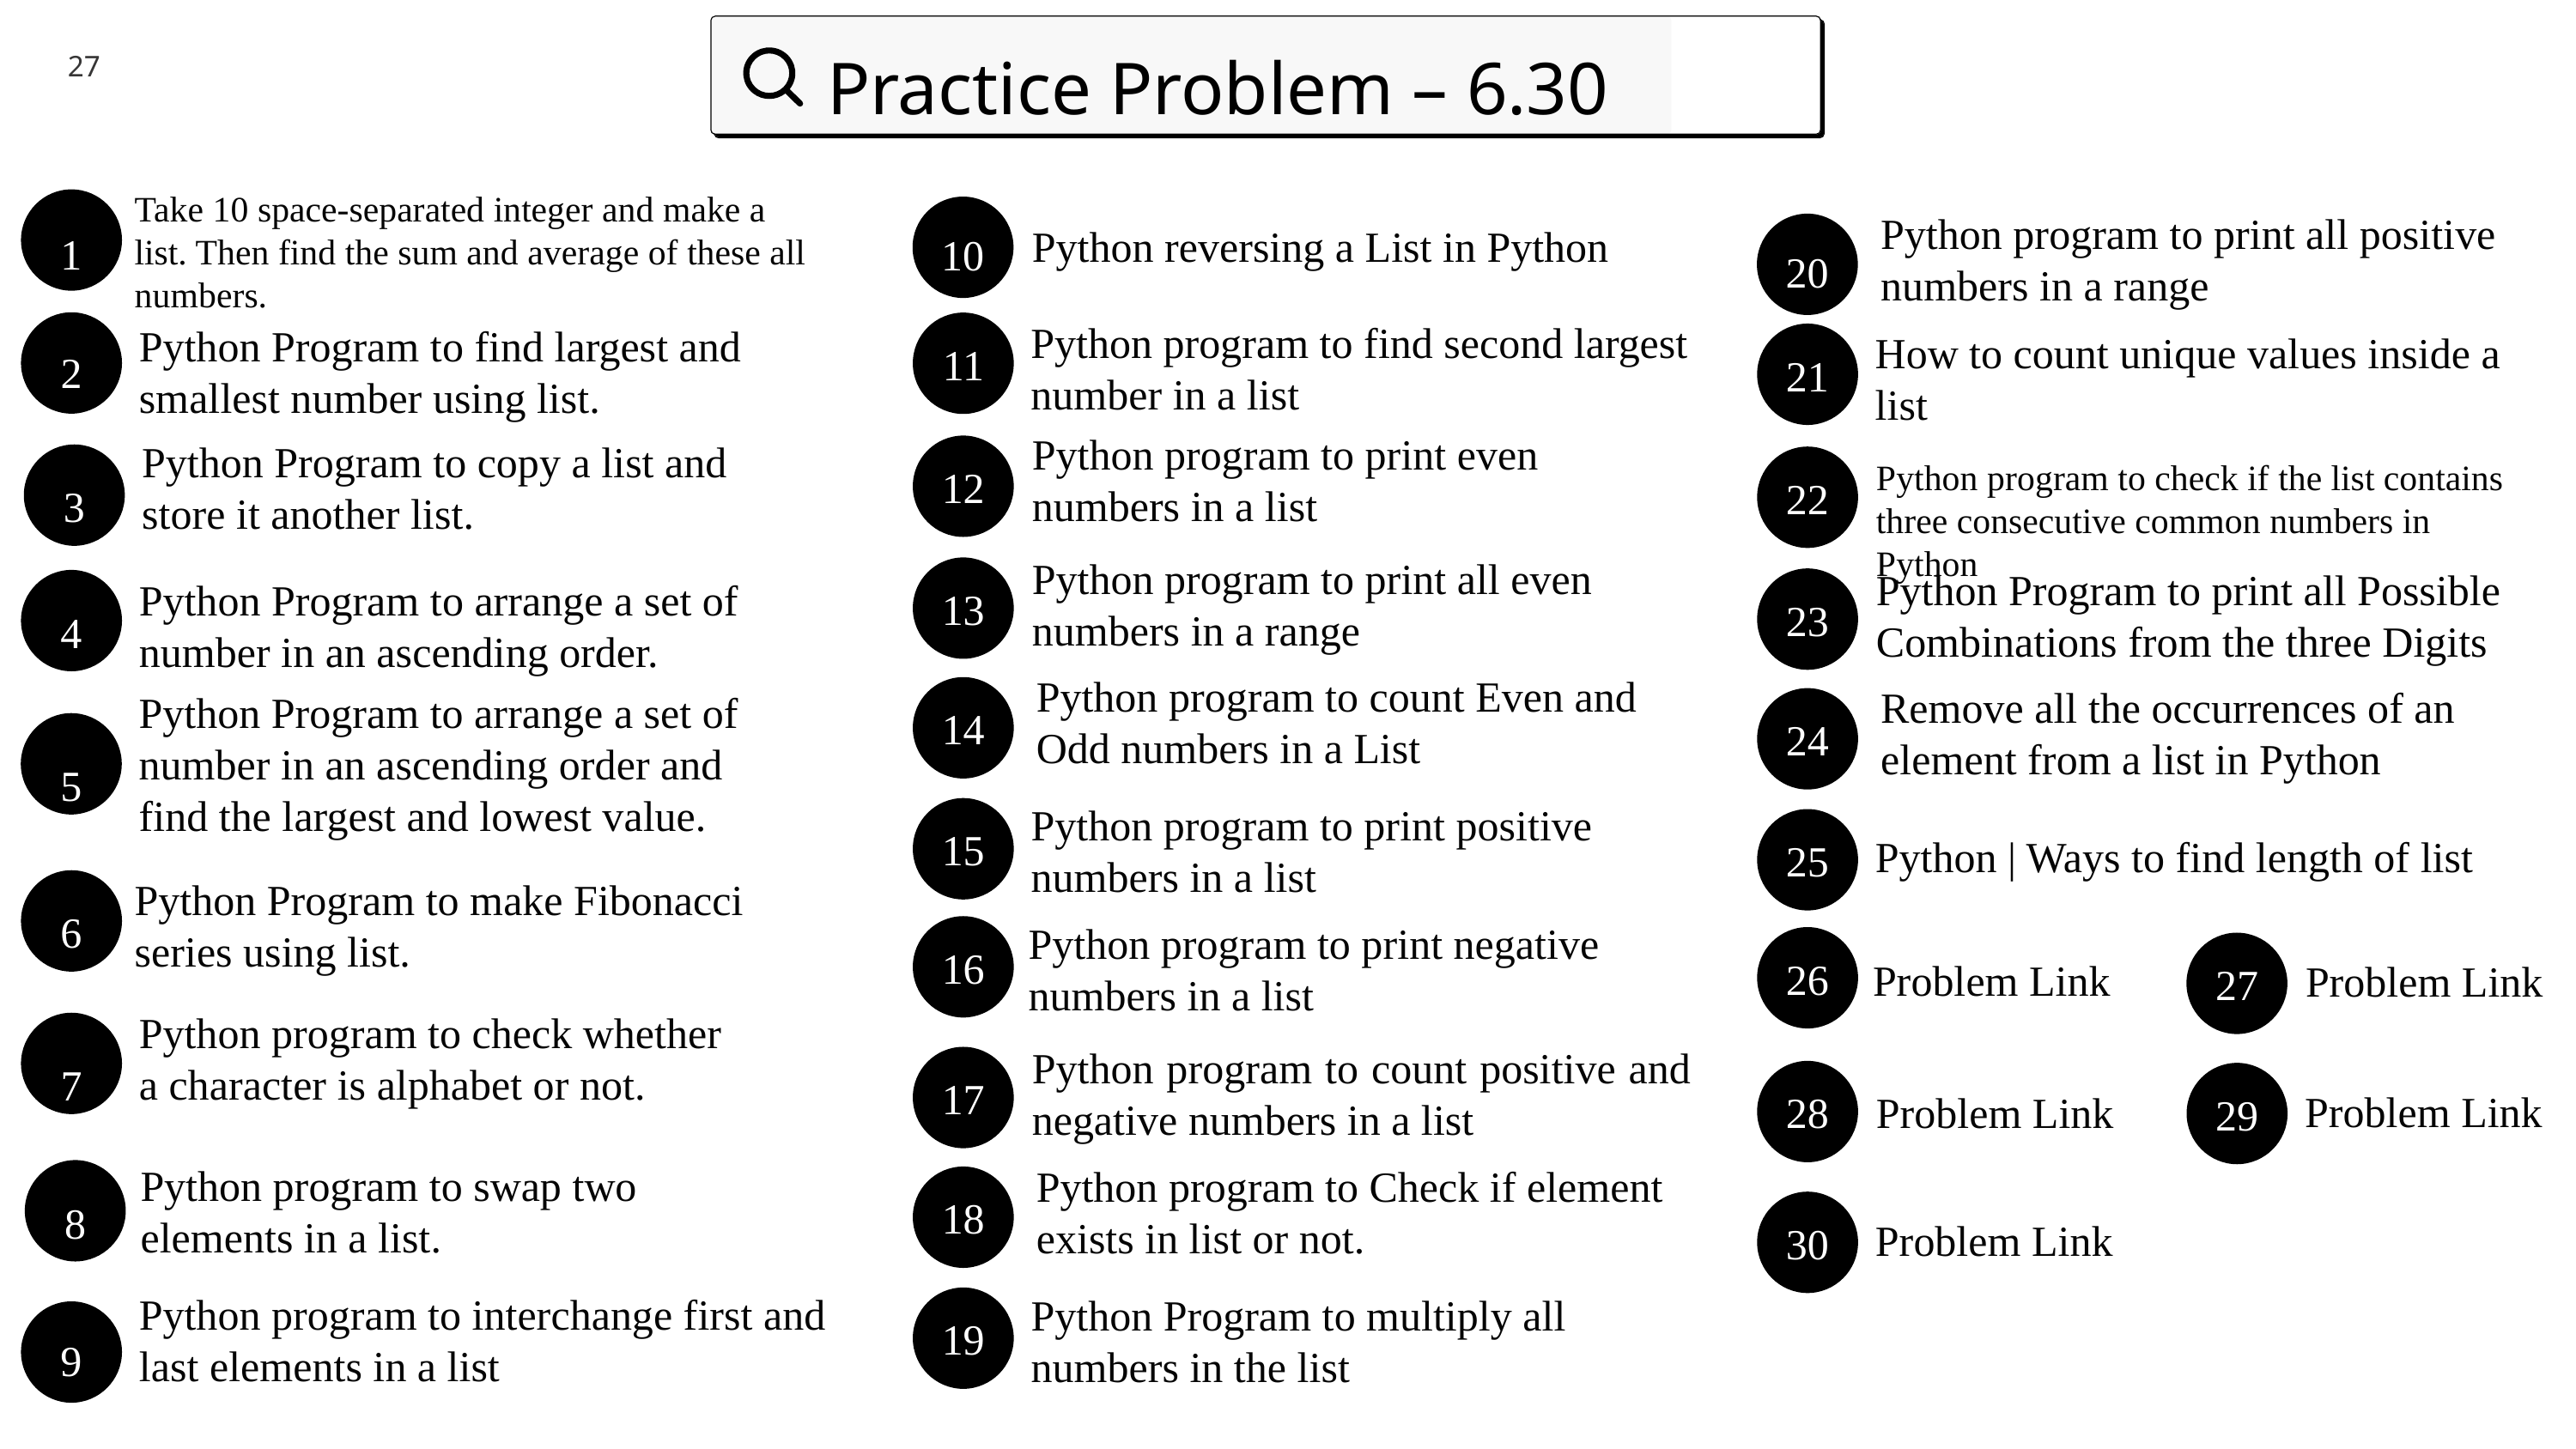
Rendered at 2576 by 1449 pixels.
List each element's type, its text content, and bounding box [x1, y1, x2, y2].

text_box 27 [36, 51, 131, 84]
text_box Python reversing a List in Python [1031, 219, 1697, 272]
text_box 11 [913, 312, 1014, 415]
text_box 29 [2186, 1063, 2288, 1165]
text_box Problem Link [2305, 1084, 2576, 1137]
text_box Problem Link [2278, 953, 2548, 1006]
text_box 14 [913, 676, 1014, 779]
text_box 15 [913, 797, 1014, 900]
text_box 12 [913, 435, 1014, 537]
text_box Python program to count Even and Odd numbers in a List [1036, 669, 1701, 773]
text_box [1757, 225, 1858, 315]
text_box Python program to check if the list contains three consecutive common numbers in Python [1876, 454, 2542, 542]
text_box Python program to check whether a character is alphabet or not. [138, 1005, 744, 1110]
text_box 4 [39, 561, 104, 647]
text_box 19 [913, 1287, 1014, 1389]
text_box Python program to count positive and negative numbers in a list [1031, 1040, 1698, 1145]
text_box 28 [1757, 1060, 1858, 1162]
text_box 30 [1757, 1191, 1858, 1294]
text_box 3 [42, 436, 106, 520]
text_box [21, 882, 123, 972]
text_box Problem Link [2306, 954, 2566, 1007]
text_box Python program to find second largest number in a list [1030, 315, 1697, 420]
text_box [912, 208, 1014, 299]
text_box 16 [913, 916, 1014, 1018]
text_box 5 [39, 715, 104, 801]
text_box [21, 724, 122, 815]
text_box Python Program to multiply all numbers in the list [1030, 1287, 1704, 1392]
text_box Remove all the occurrences of an element from a list in Python [1880, 680, 2545, 785]
text_box Python program to print negative numbers in a list [1028, 916, 1704, 1021]
text_box Python program to print all positive numbers in a range [1880, 206, 2545, 311]
text_box Python program to interchange first and last elements in a list [138, 1287, 828, 1391]
text_box Python program to print positive numbers in a list [1030, 797, 1704, 902]
text_box 25 [1757, 809, 1858, 911]
text_box Practice Problem – 6.30 [827, 27, 1819, 122]
text_box [21, 1024, 123, 1114]
text_box 7 [39, 1015, 104, 1097]
text_box Python program to Check if element exists in list or not. [1036, 1158, 1701, 1264]
text_box Python Program to find largest and smallest number using list. [138, 318, 762, 423]
text_box [24, 1171, 126, 1262]
text_box How to count unique values inside a list [1874, 326, 2541, 431]
text_box 23 [1757, 568, 1858, 670]
text_box 9 [39, 1290, 104, 1373]
text_box 13 [913, 557, 1014, 659]
text_box [21, 1313, 123, 1404]
text_box Python Program to arrange a set of number in an ascending order and find the largest and lowest value. [138, 685, 744, 842]
text_box Python Program to copy a list and store it another list. [142, 434, 802, 539]
text_box 6 [39, 861, 104, 947]
text_box 27 [2186, 932, 2287, 1034]
text_box [21, 581, 123, 672]
text_box 20 [1775, 202, 1839, 286]
text_box 26 [1757, 927, 1858, 1029]
text_box [23, 456, 125, 546]
text_box Take 10 space-separated integer and make a list. Then find the sum and average of these all numbers. [134, 186, 828, 317]
text_box Python Program to print all Possible Combinations from the three Digits [1876, 562, 2542, 667]
text_box 17 [913, 1046, 1014, 1149]
text_box 18 [913, 1166, 1014, 1269]
text_box Python program to print all even numbers in a range [1031, 551, 1698, 656]
text_box Python program to swap two elements in a list. [140, 1158, 746, 1263]
text_box Python | Ways to find length of list [1874, 829, 2548, 882]
picture [743, 46, 804, 107]
text_box [21, 324, 123, 414]
text_box [21, 201, 123, 291]
text_box Problem Link [1872, 953, 2196, 1006]
text_box 21 [1757, 323, 1858, 426]
text_box Python program to print even numbers in a list [1031, 427, 1698, 531]
text_box Problem Link [1874, 1213, 2147, 1266]
text_box [710, 15, 1826, 139]
text_box 22 [1757, 446, 1858, 549]
text_box 8 [43, 1153, 107, 1235]
text_box 10 [930, 185, 995, 269]
text_box 24 [1757, 688, 1858, 790]
text_box [28, 27, 140, 106]
text_box 1 [39, 184, 104, 268]
text_box Python Program to make Fibonacci series using list. [134, 872, 744, 977]
text_box Python Program to arrange a set of number in an ascending order. [138, 573, 744, 677]
text_box 2 [39, 302, 104, 386]
text_box Problem Link [1876, 1085, 2168, 1138]
